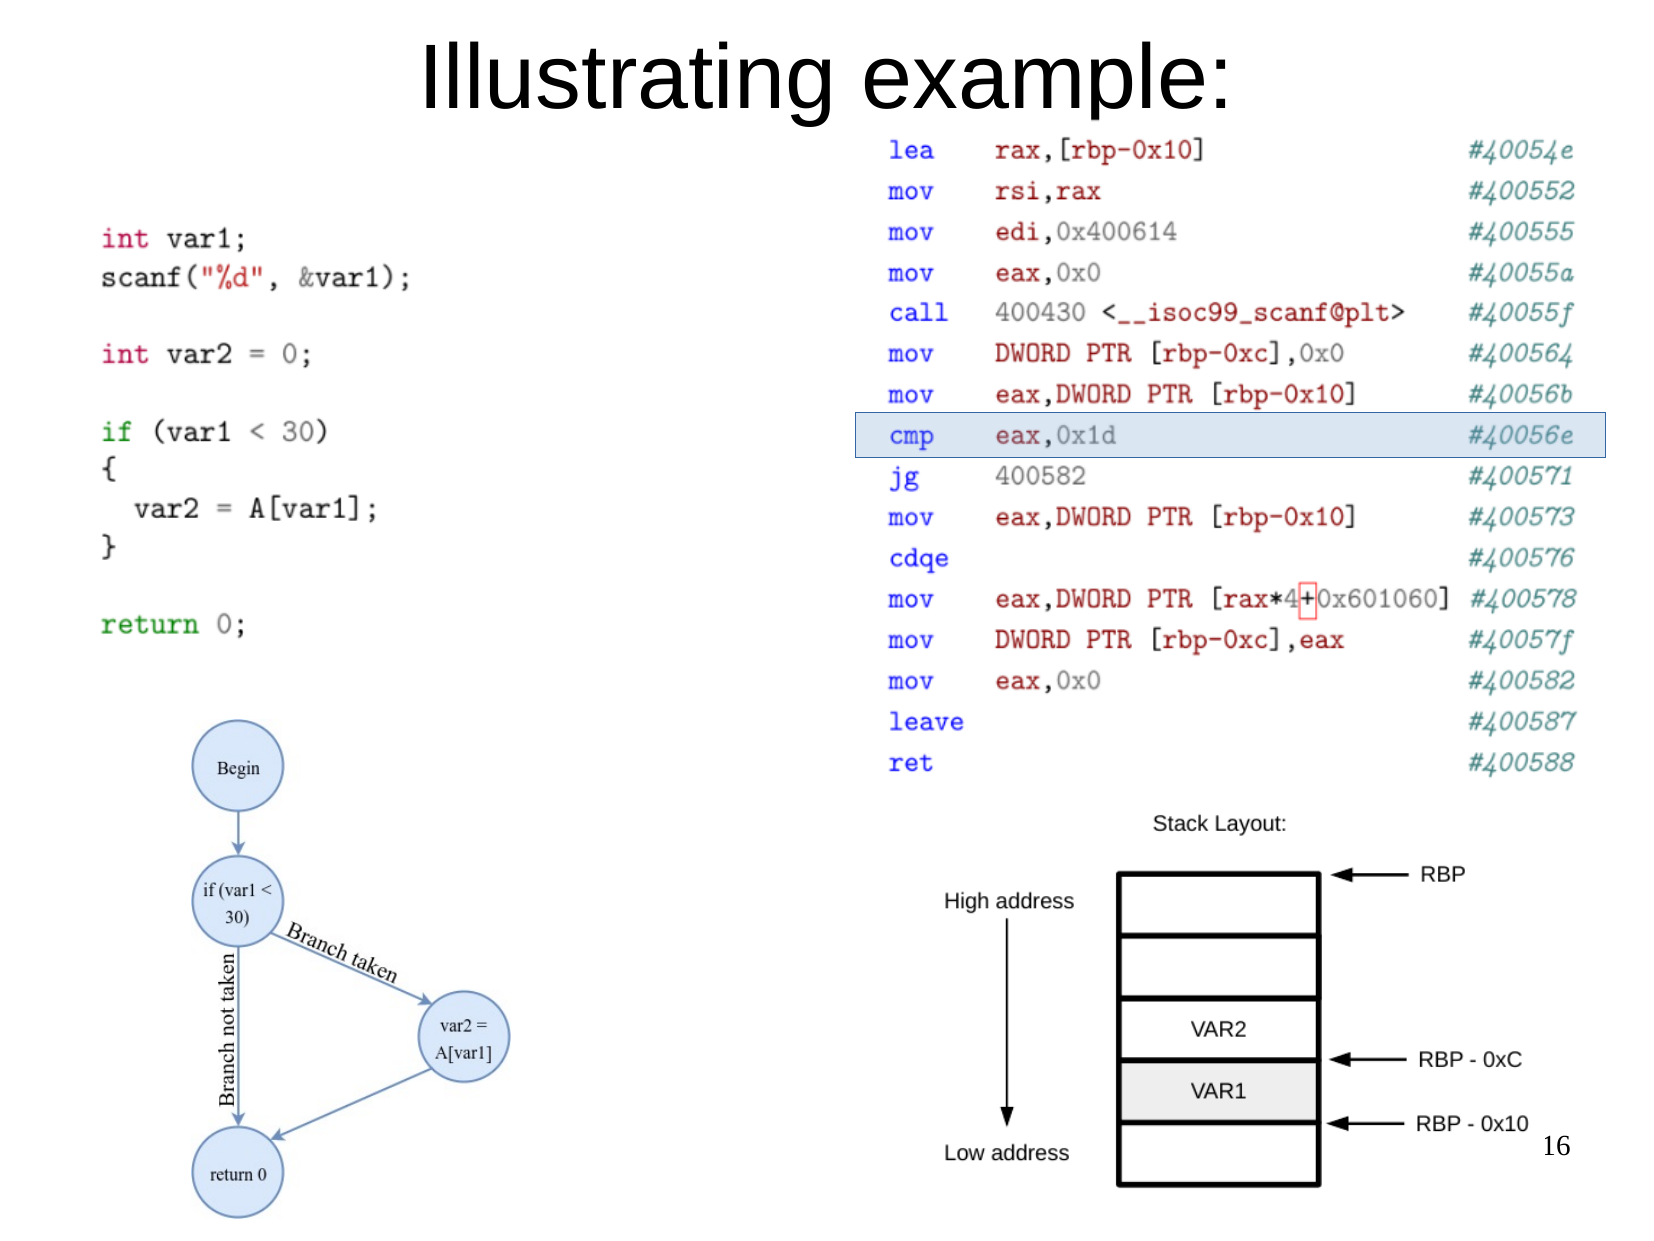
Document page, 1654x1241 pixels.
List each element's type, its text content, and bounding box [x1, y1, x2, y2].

text_box [855, 412, 1606, 458]
picture [0, 104, 1622, 1241]
title Illustrating example: [82, 0, 1571, 104]
